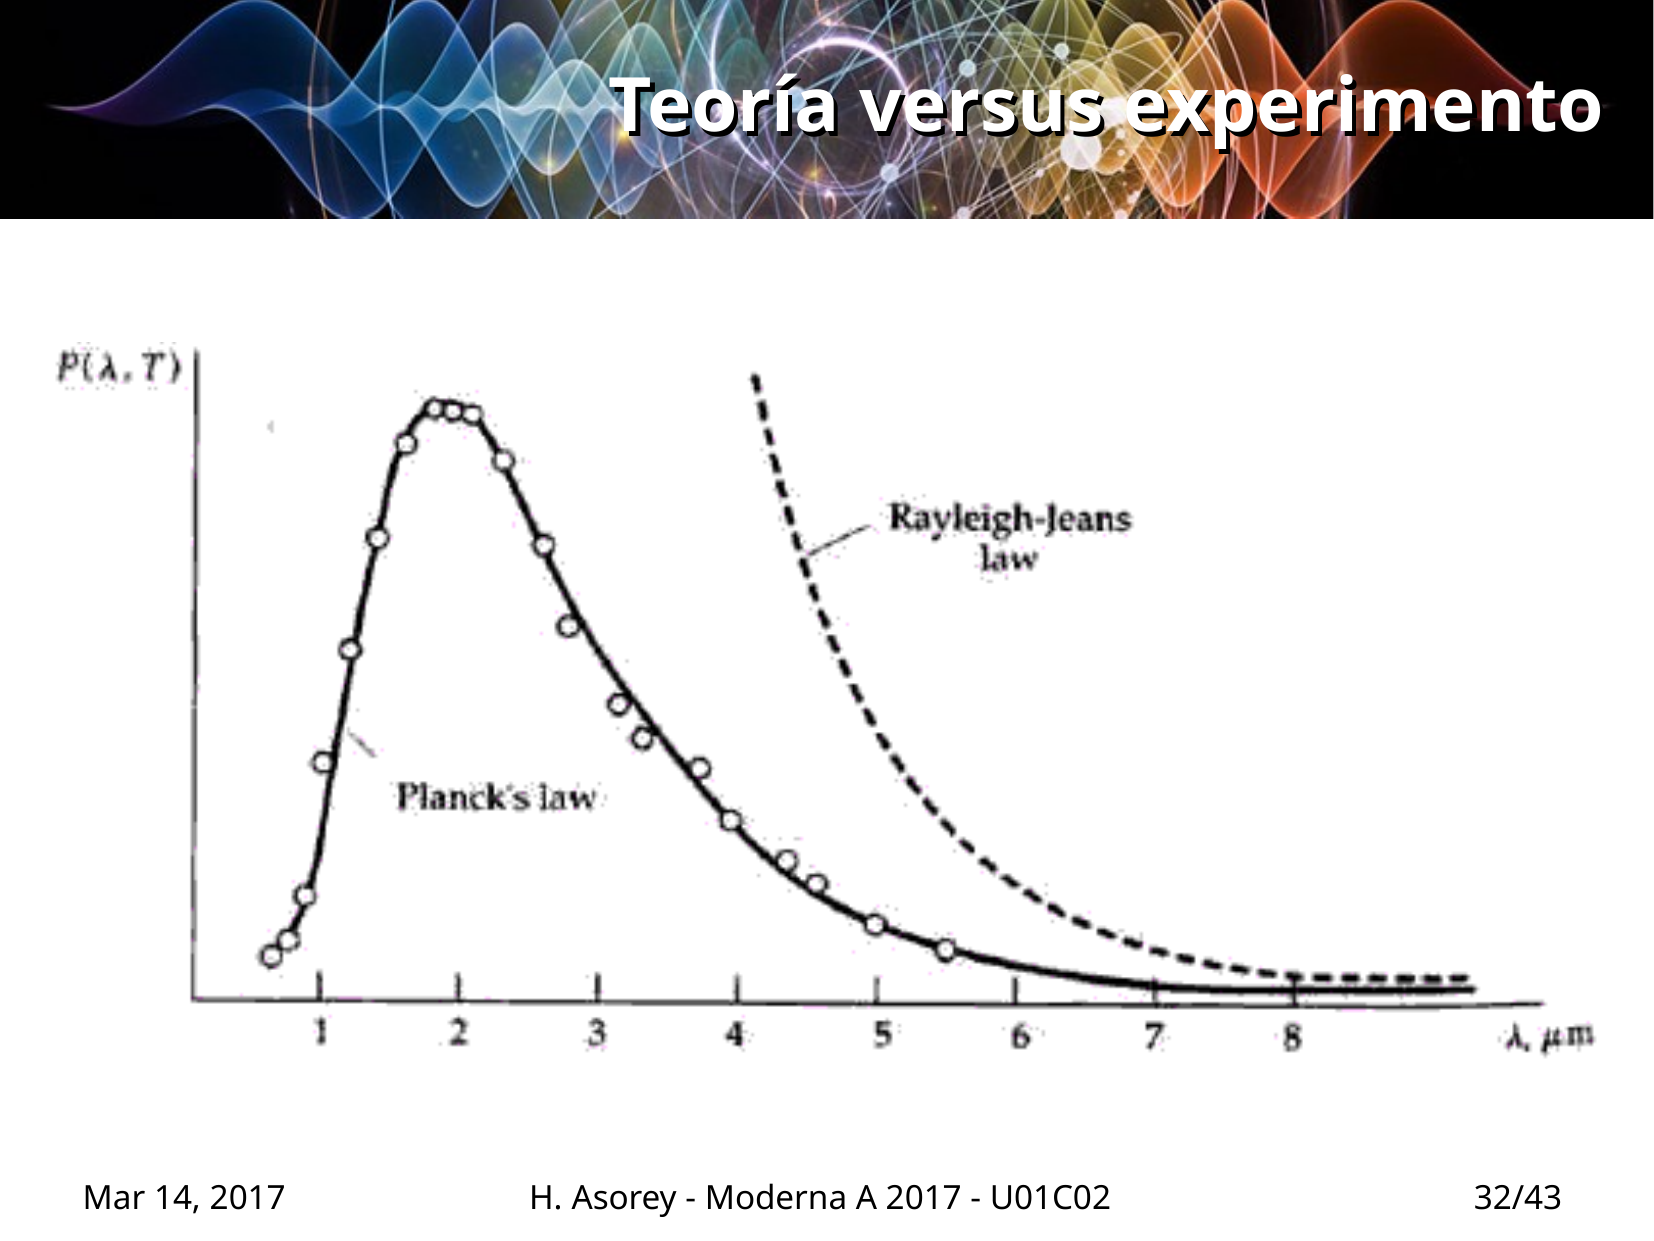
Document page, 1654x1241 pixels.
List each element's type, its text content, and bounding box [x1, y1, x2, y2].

picture [0, 0, 1654, 219]
picture [45, 342, 1606, 1068]
title Teoría versus experimento [45, 15, 1606, 191]
